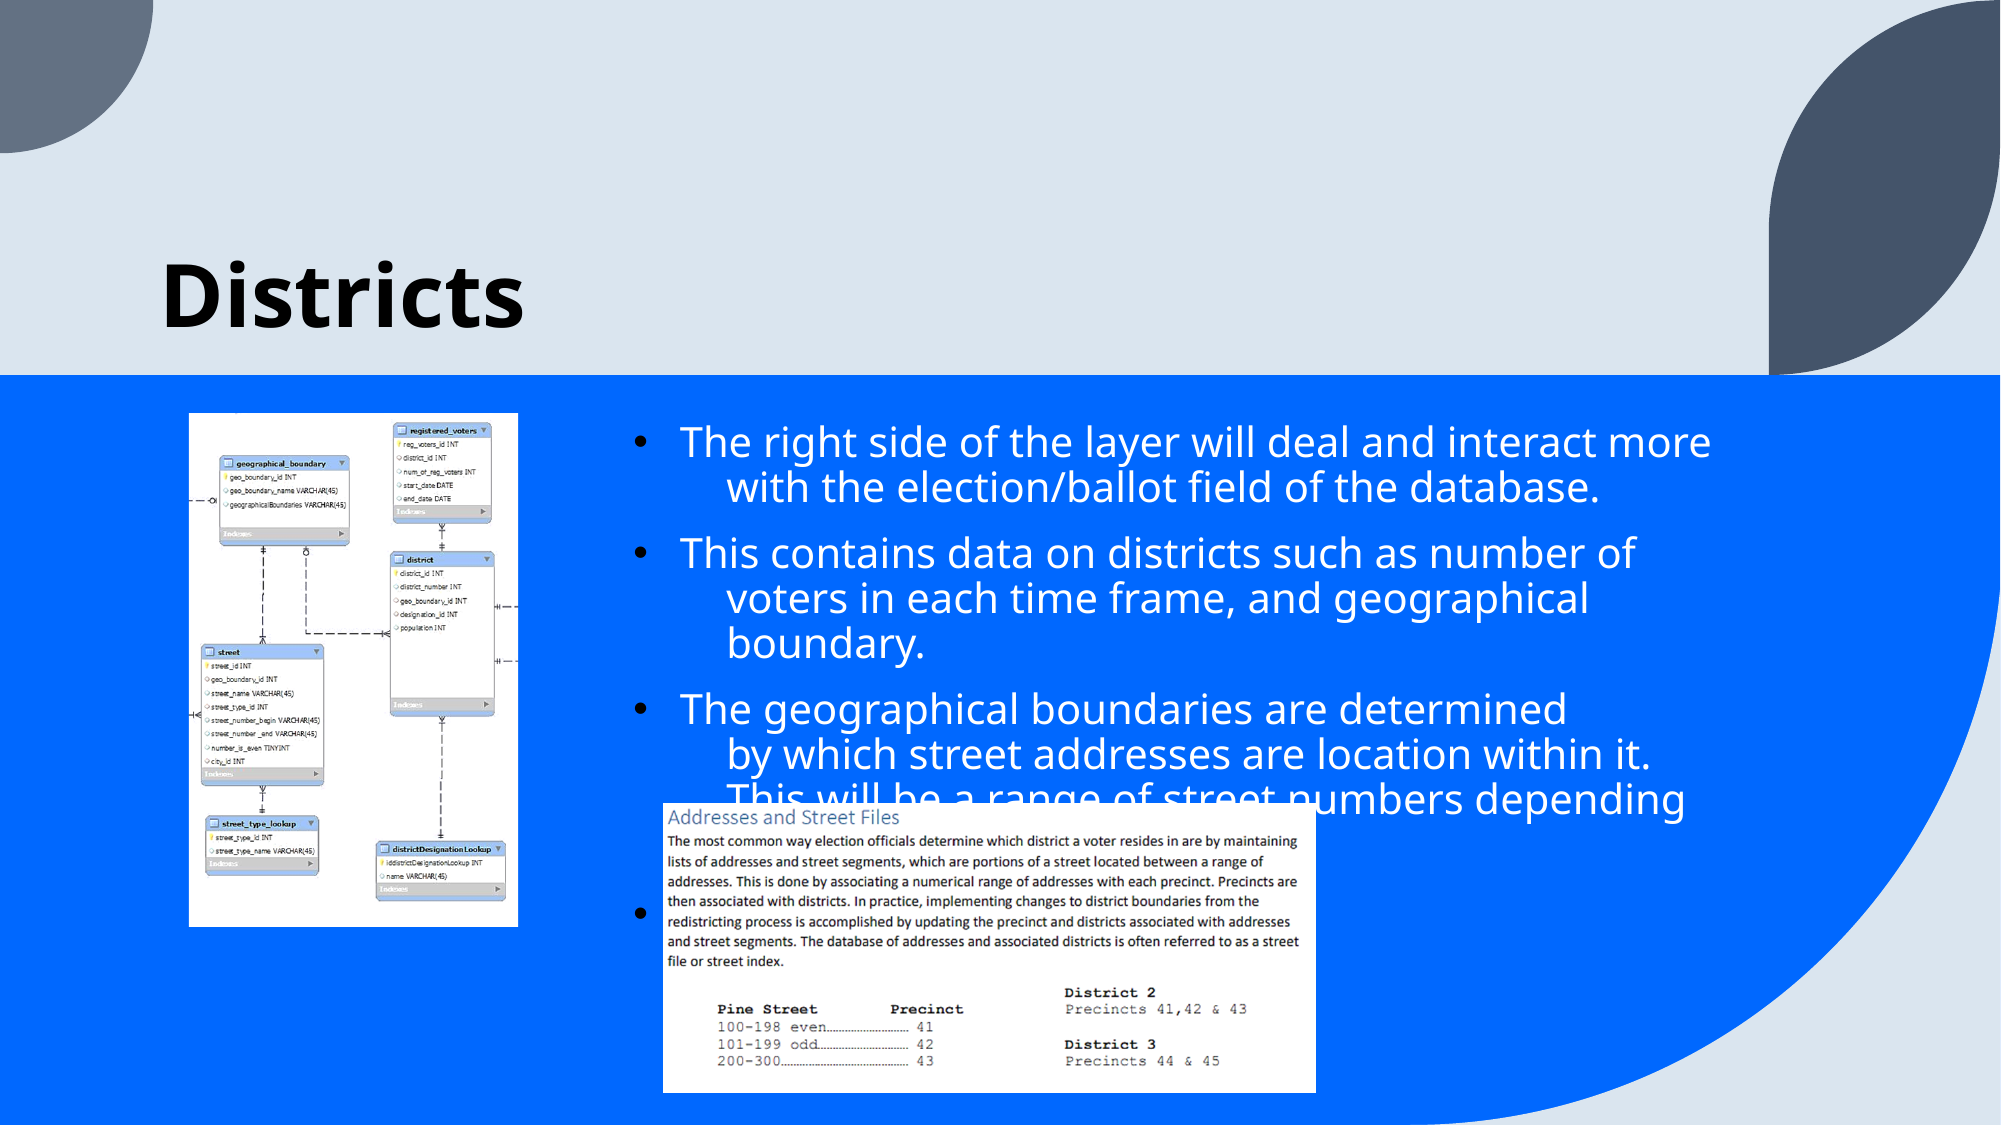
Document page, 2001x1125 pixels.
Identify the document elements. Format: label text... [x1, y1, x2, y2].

picture [663, 803, 1316, 1093]
title Districts [145, 88, 1750, 352]
list The right side of the layer will deal and interact more with the election/ballot field of the database. This contains data on districts such as number of voters in each time frame, and geographical boundary. The geographical boundaries are determined by which street addresses are location within it. This will be a range of street numbers depending on whether it is odd or even. [598, 414, 1752, 978]
picture [188, 413, 519, 929]
